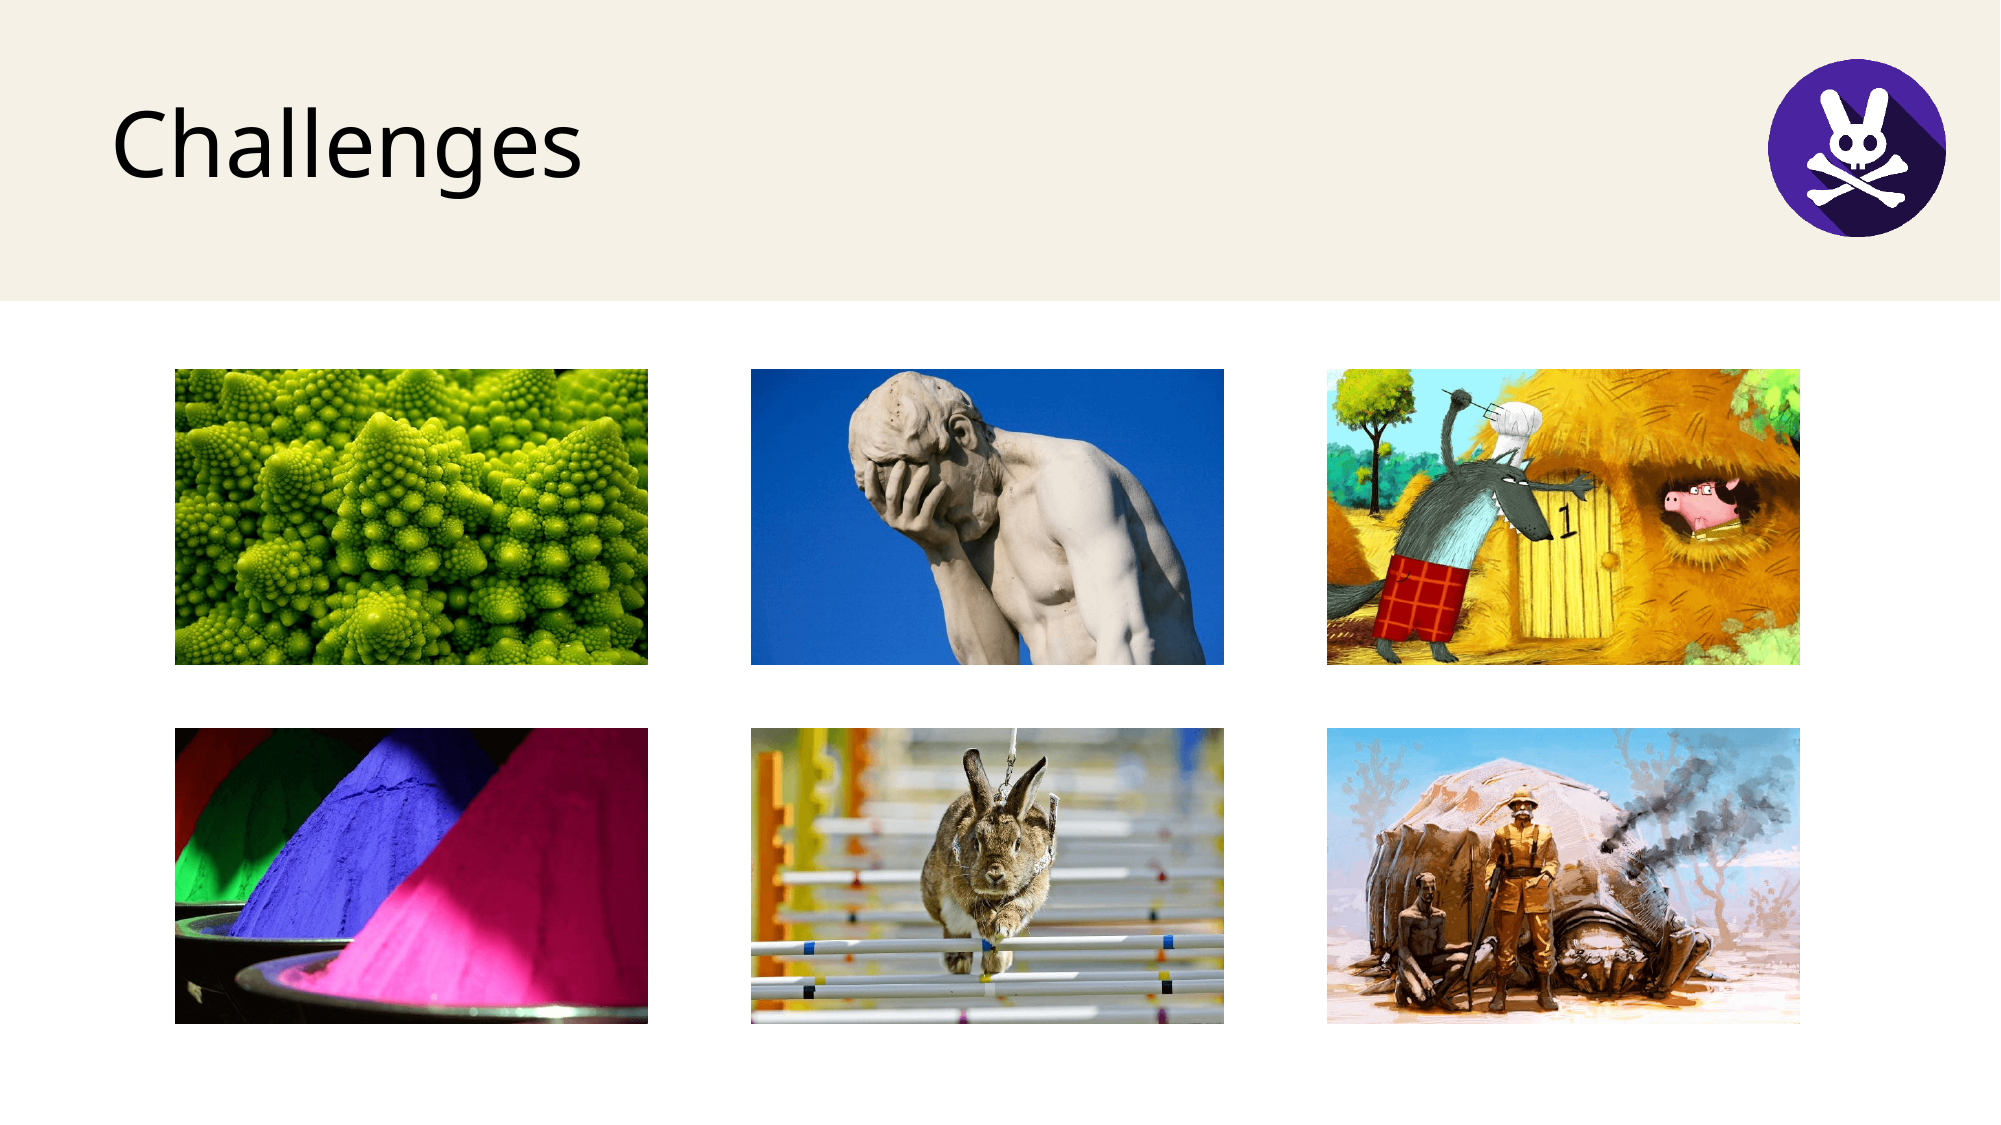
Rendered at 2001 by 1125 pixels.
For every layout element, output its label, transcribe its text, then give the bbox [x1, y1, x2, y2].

picture [1327, 728, 1800, 1024]
picture [175, 728, 648, 1024]
picture [751, 728, 1224, 1024]
picture [1821, 59, 1946, 237]
picture [751, 369, 1224, 665]
text_box [0, 0, 2000, 301]
title Challenges [95, 39, 1821, 257]
picture [175, 369, 648, 665]
picture [1327, 369, 1800, 665]
